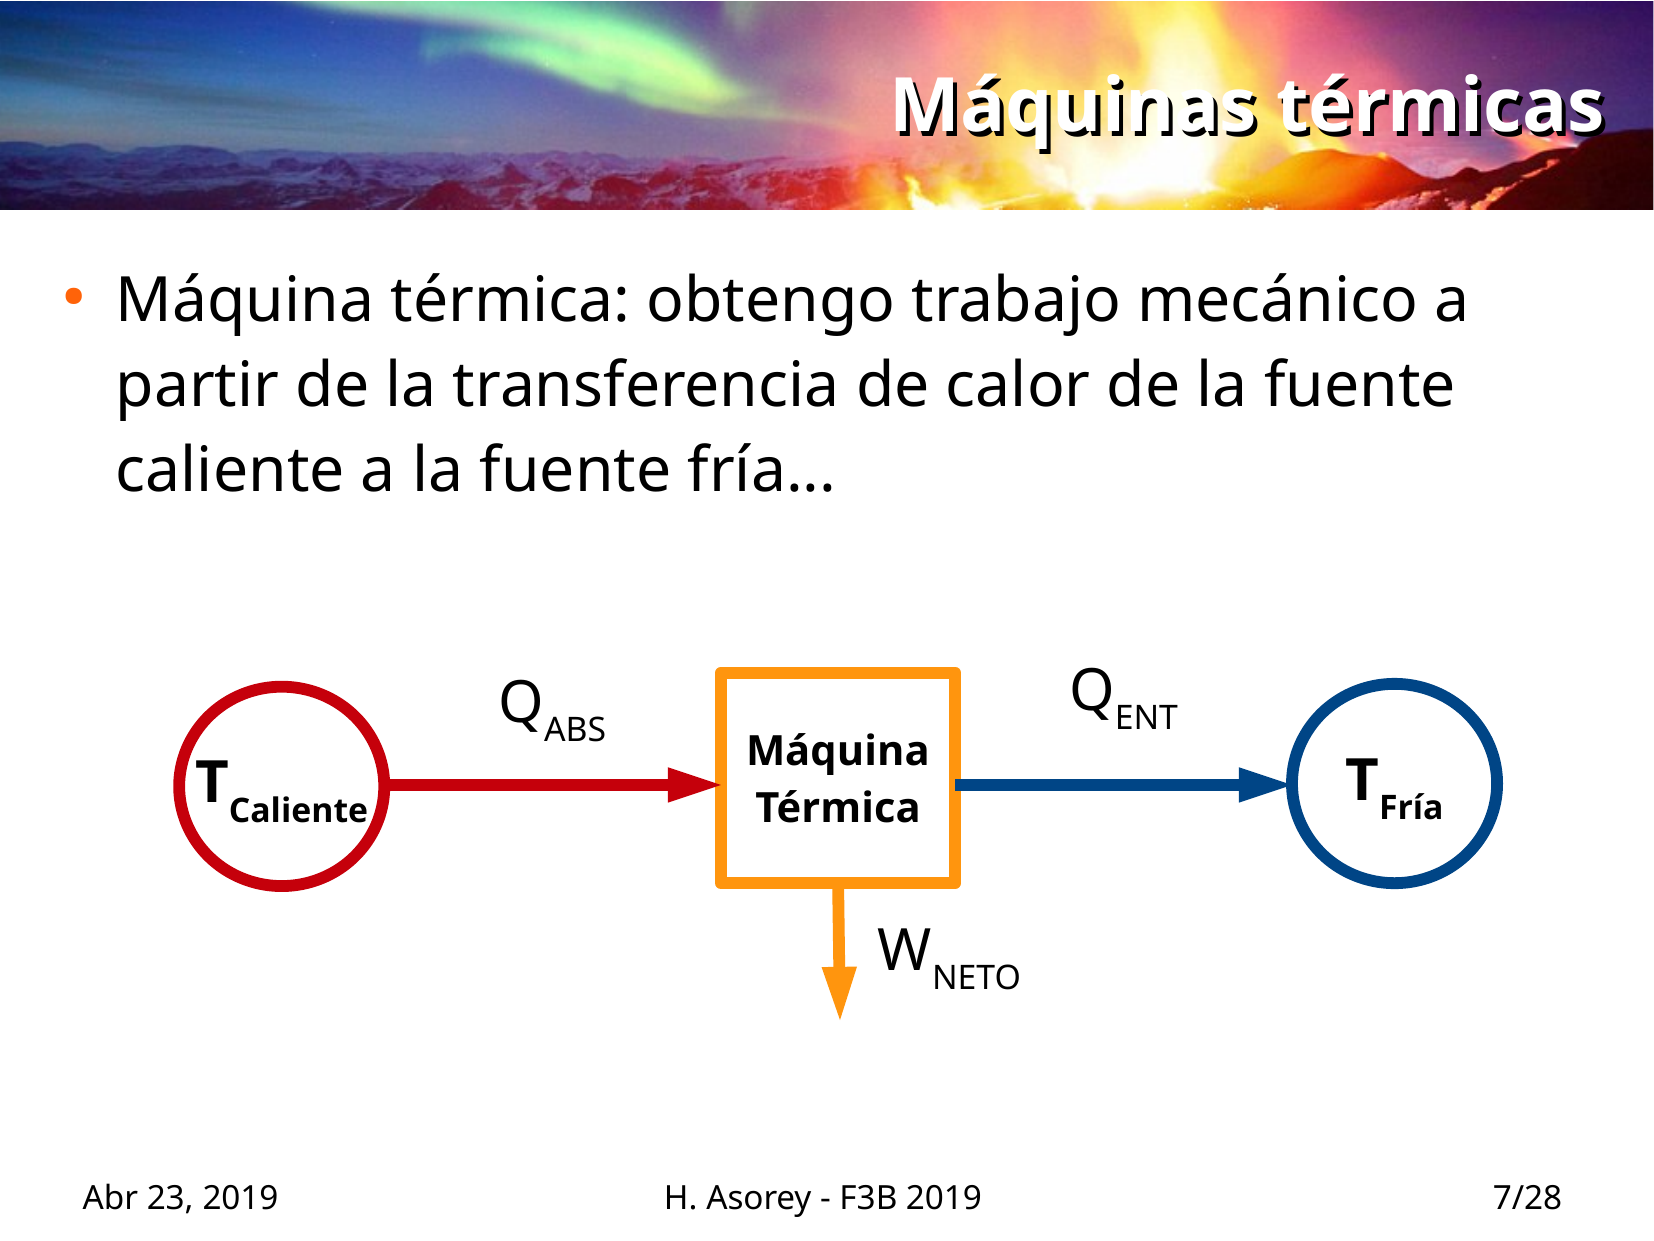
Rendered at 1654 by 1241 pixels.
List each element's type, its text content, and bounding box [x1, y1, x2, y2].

text_box TCaliente [179, 686, 385, 887]
text_box Máquina Térmica [720, 672, 956, 884]
picture [0, 1, 1654, 210]
list Máquina térmica: obtengo trabajo mecánico a partir de la transferencia de calor de la fuente caliente a la fuente fría... [45, 255, 1606, 1156]
title Máquinas térmicas [45, 15, 1606, 191]
text_box WNETO [805, 900, 1094, 1111]
text_box TFría [1292, 683, 1498, 884]
